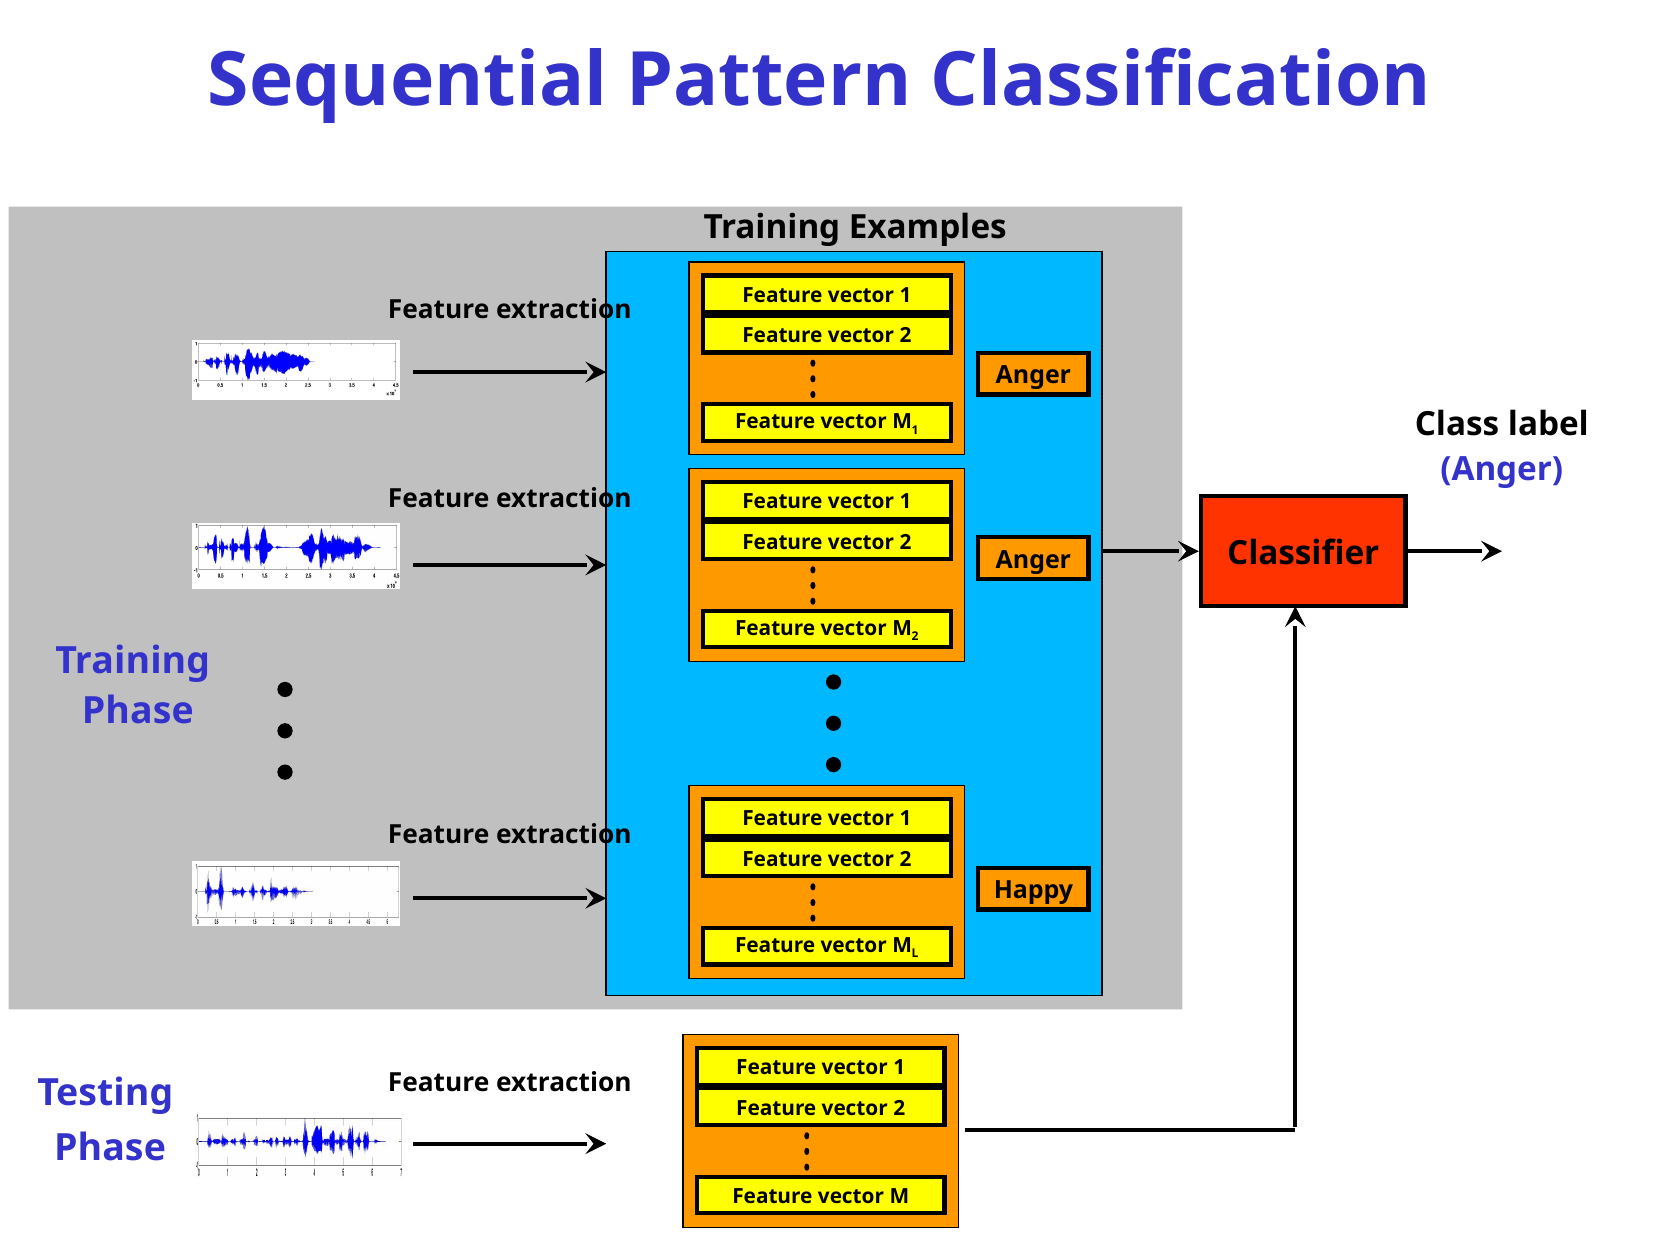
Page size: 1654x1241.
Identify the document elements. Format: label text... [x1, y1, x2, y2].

text_box Feature vector 2 [702, 839, 951, 877]
text_box Feature vector 2 [702, 315, 951, 353]
text_box Anger [978, 353, 1089, 395]
text_box Testing Phase [0, 1060, 221, 1186]
text_box Feature vector 2 [702, 522, 951, 560]
text_box Feature extraction [371, 1060, 648, 1130]
text_box Feature vector M [696, 1176, 945, 1214]
text_box Feature vector 1 [702, 799, 951, 836]
picture [192, 340, 400, 400]
text_box Feature vector 1 [702, 275, 951, 313]
text_box Classifier [1201, 496, 1406, 607]
picture [195, 1112, 403, 1178]
text_box Feature extraction [371, 288, 648, 358]
text_box Class label (Anger) [1377, 399, 1626, 499]
picture [192, 523, 400, 589]
text_box Training Examples [615, 198, 1095, 279]
text_box [682, 1034, 959, 1228]
text_box Feature vector M2 [702, 610, 951, 648]
text_box Feature vector 1 [696, 1048, 945, 1085]
text_box Feature extraction [371, 477, 648, 546]
text_box Feature extraction [371, 812, 648, 882]
text_box Anger [978, 537, 1089, 579]
text_box Training Phase [13, 633, 262, 758]
text_box Feature vector 1 [702, 482, 951, 519]
text_box Happy [978, 868, 1089, 910]
title Sequential Pattern Classification [41, 0, 1599, 184]
picture [192, 861, 400, 926]
text_box [8, 206, 1183, 1010]
text_box Feature vector ML [702, 927, 951, 965]
text_box Feature vector M1 [702, 403, 951, 441]
text_box Feature vector 2 [696, 1088, 945, 1126]
